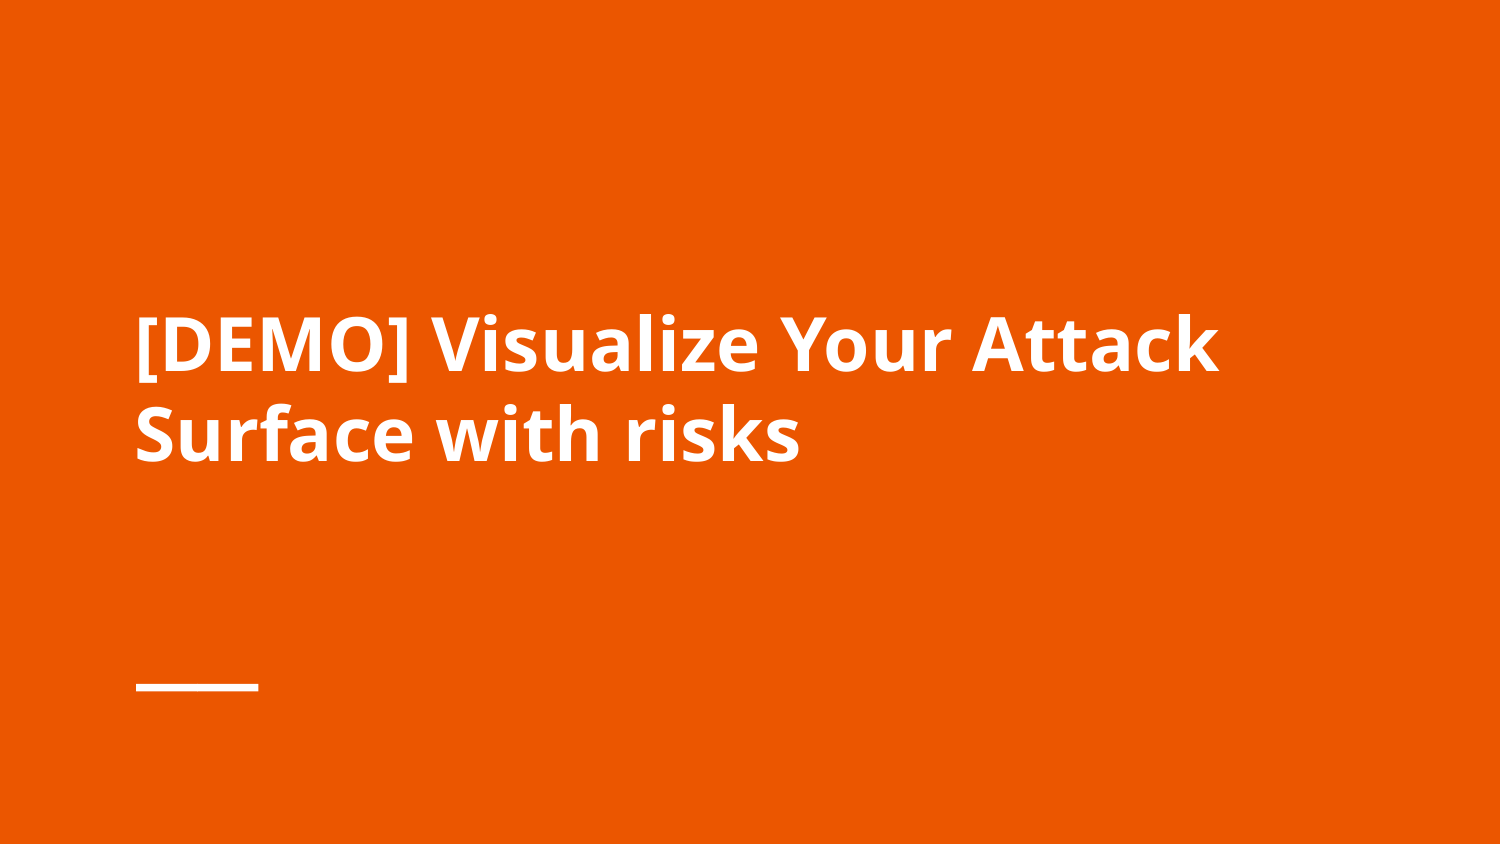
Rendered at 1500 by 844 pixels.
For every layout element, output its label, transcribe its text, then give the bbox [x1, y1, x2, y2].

title [DEMO] Visualize Your Attack Surface with risks [119, 141, 1272, 632]
